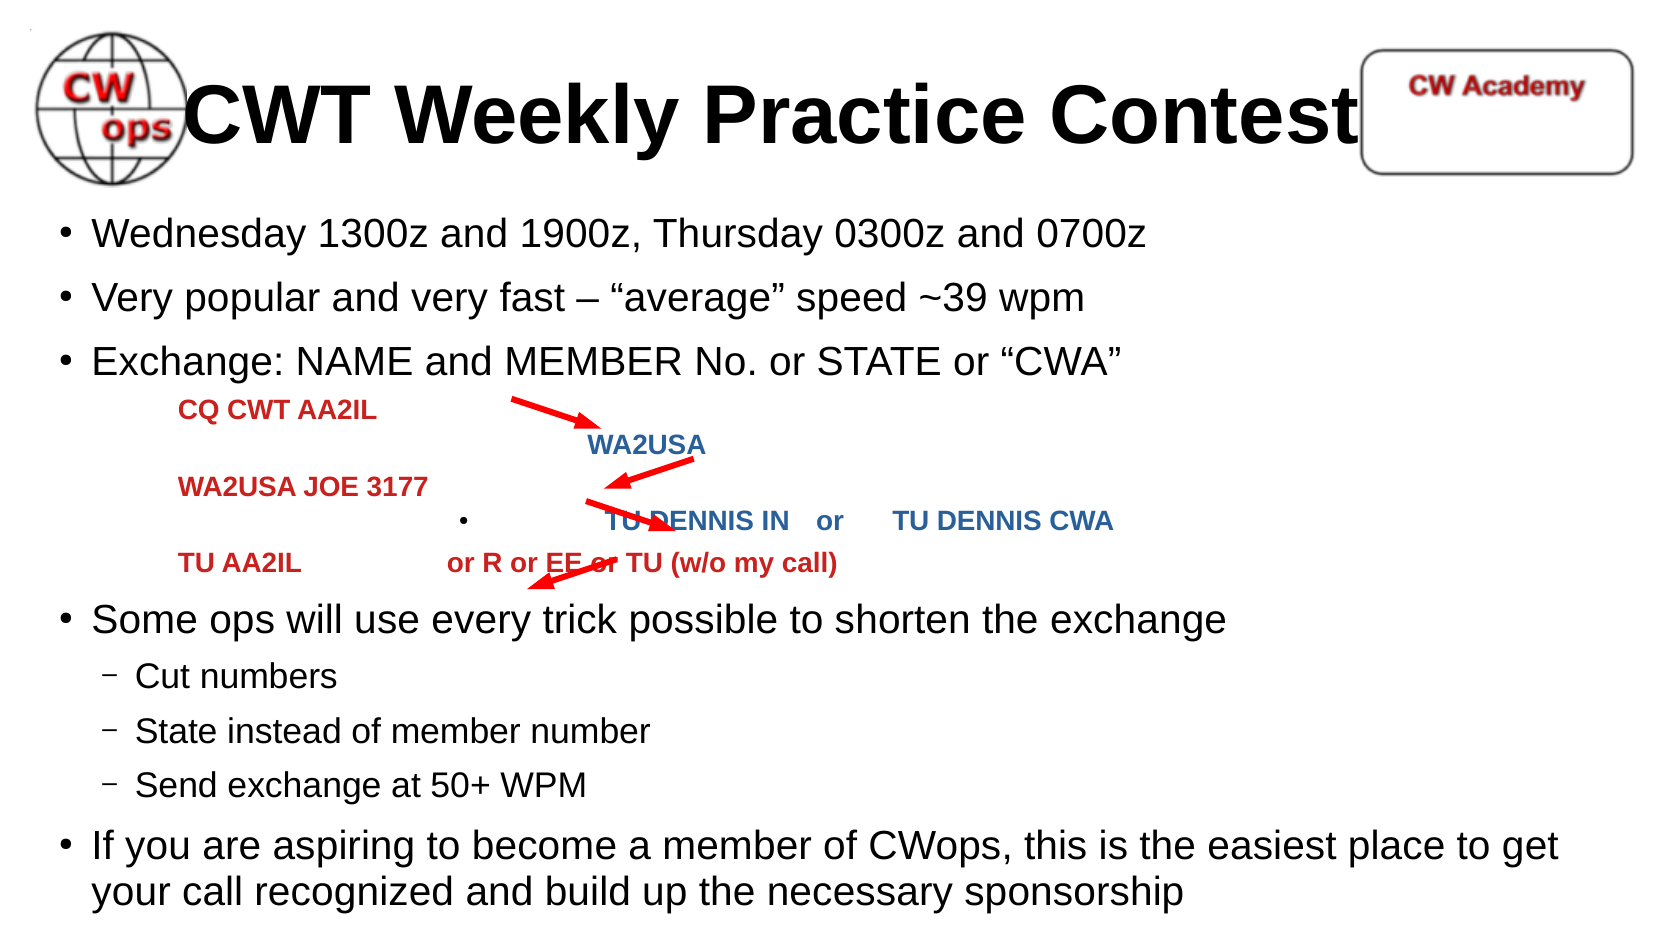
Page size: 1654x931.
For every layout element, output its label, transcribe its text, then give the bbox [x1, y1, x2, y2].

picture [1516, 37, 1640, 186]
title CWT Weekly Practice Contest [26, 37, 1516, 193]
picture [30, 29, 187, 37]
list Wednesday 1300z and 1900z, Thursday 0300z and 0700z Very popular and very fast – “average” speed ~39 wpm Exchange: NAME and MEMBER No. or STATE or “CWA” CQ CWT AA2IL WA2USA WA2USA JOE 3177 TU DENNIS IN or TU DENNIS CWA TU AA2IL or R or EE or TU (w/o my call) Some ops will use every trick possible to shorten the exchange Cut numbers State instead of member number Send exchange at 50+ WPM If you are aspiring to become a member of CWops, this is the easiest place to get your call recognized and build up the necessary sponsorship [48, 210, 1612, 916]
